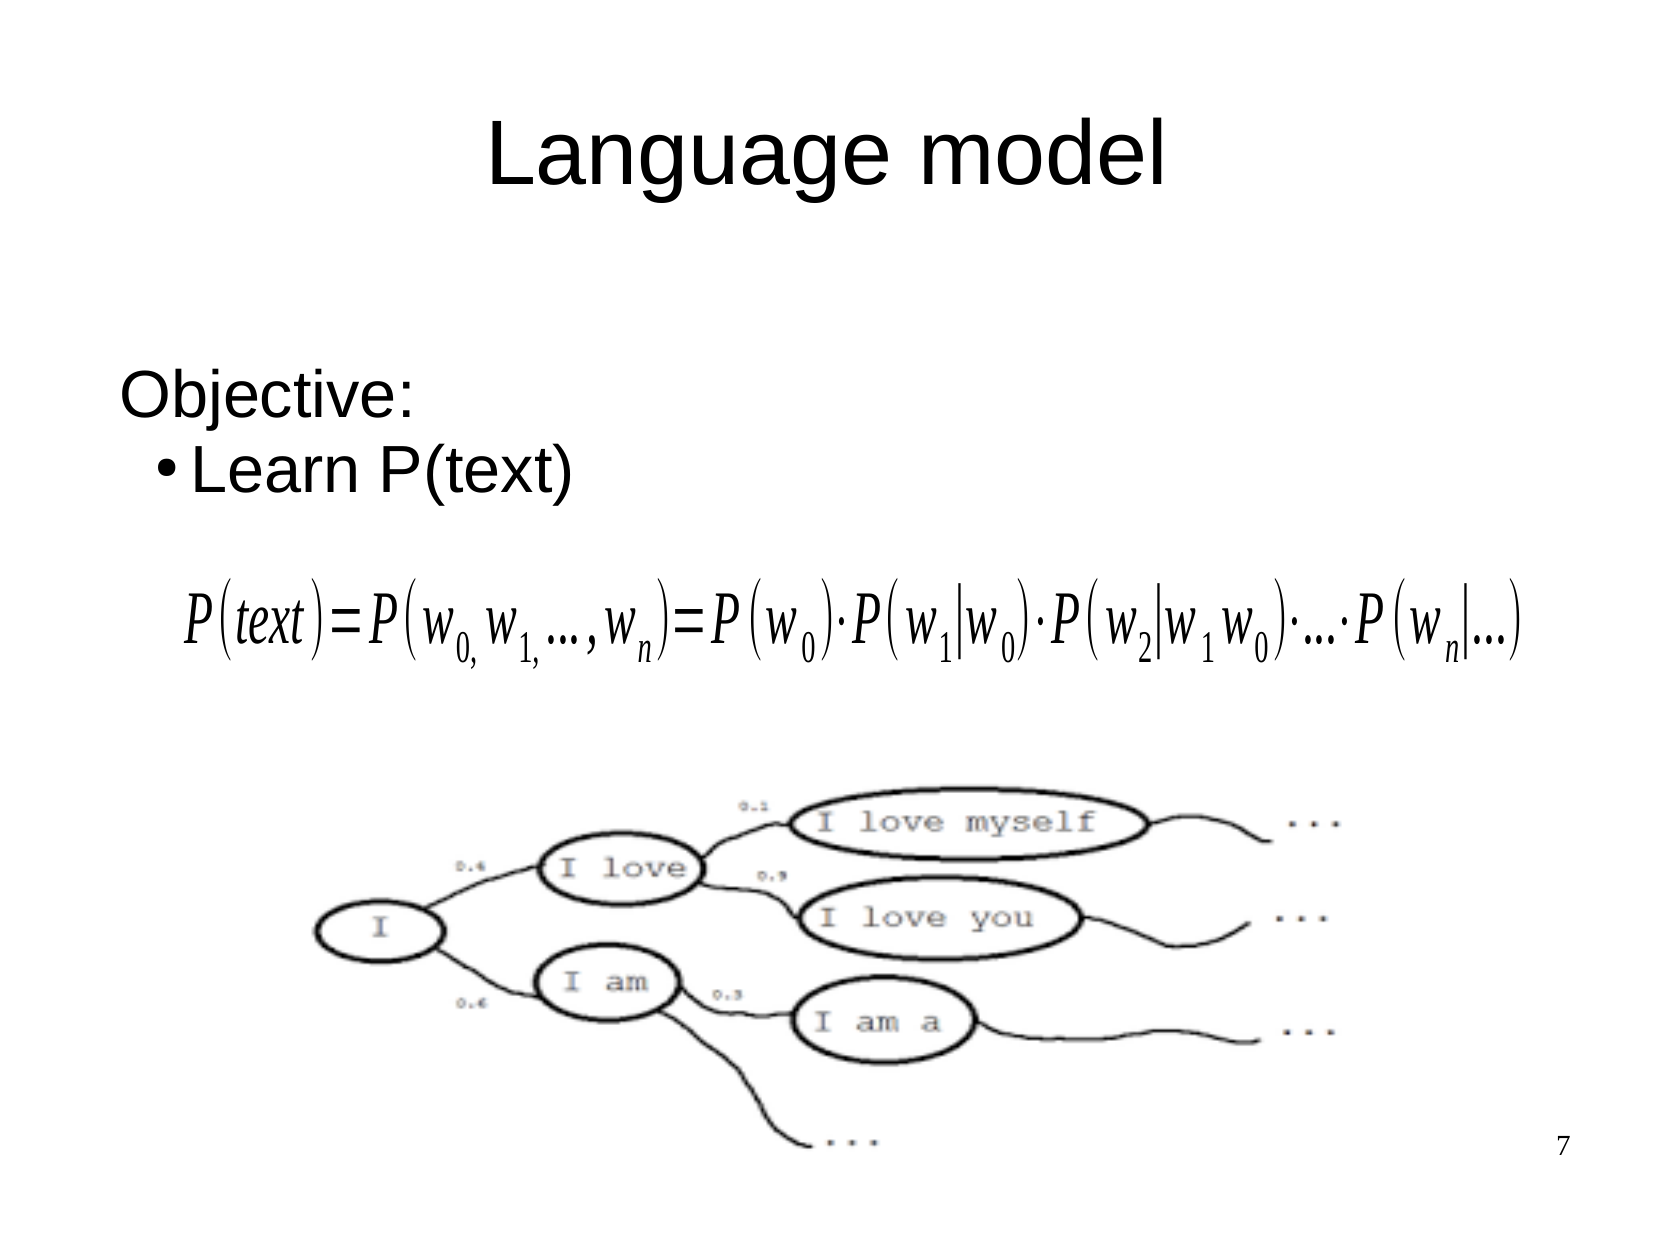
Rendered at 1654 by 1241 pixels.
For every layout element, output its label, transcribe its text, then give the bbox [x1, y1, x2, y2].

picture [310, 764, 1358, 1170]
title Language model [82, 49, 1571, 257]
text_box Objective: Learn P(text) [69, 350, 1654, 1115]
chart [169, 572, 1537, 671]
